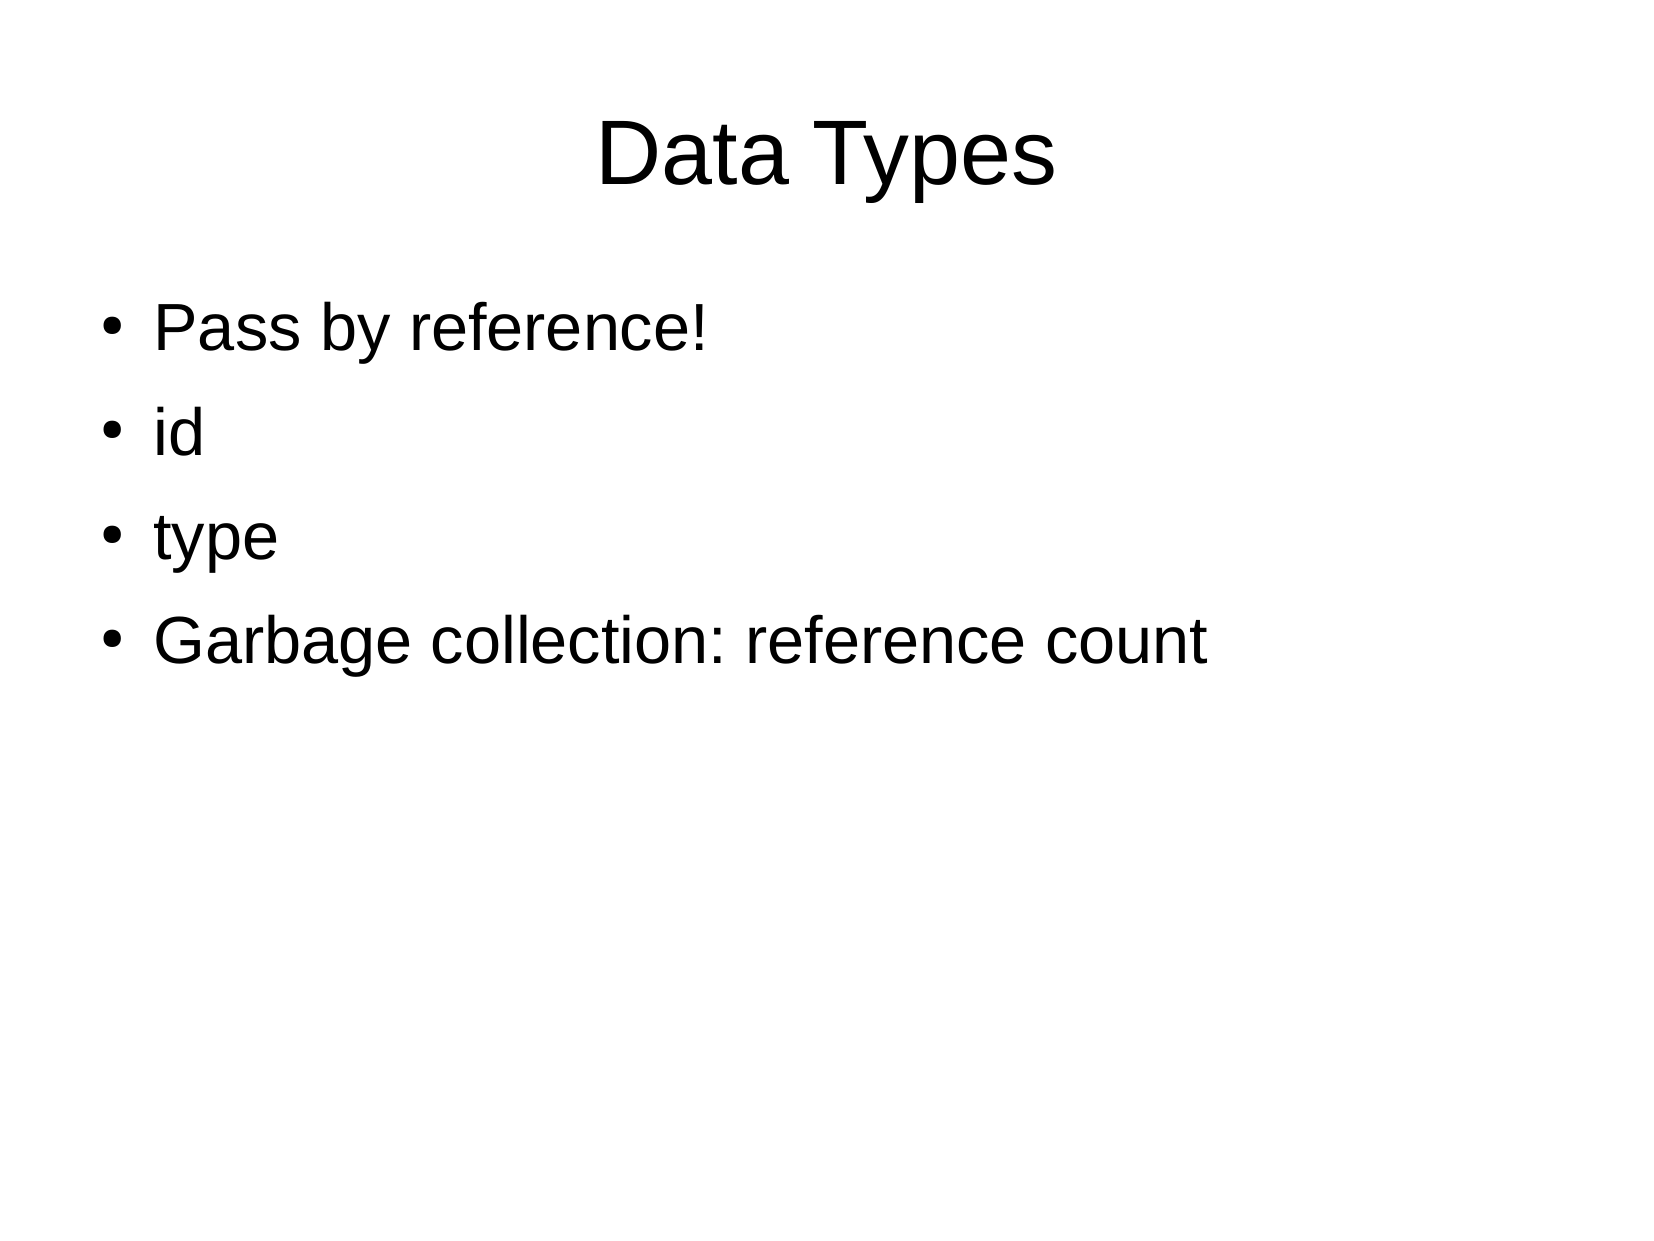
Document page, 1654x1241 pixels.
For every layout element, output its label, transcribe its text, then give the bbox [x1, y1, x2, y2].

title Data Types [82, 49, 1571, 257]
list Pass by reference! id type Garbage collection: reference count [82, 290, 1571, 1109]
